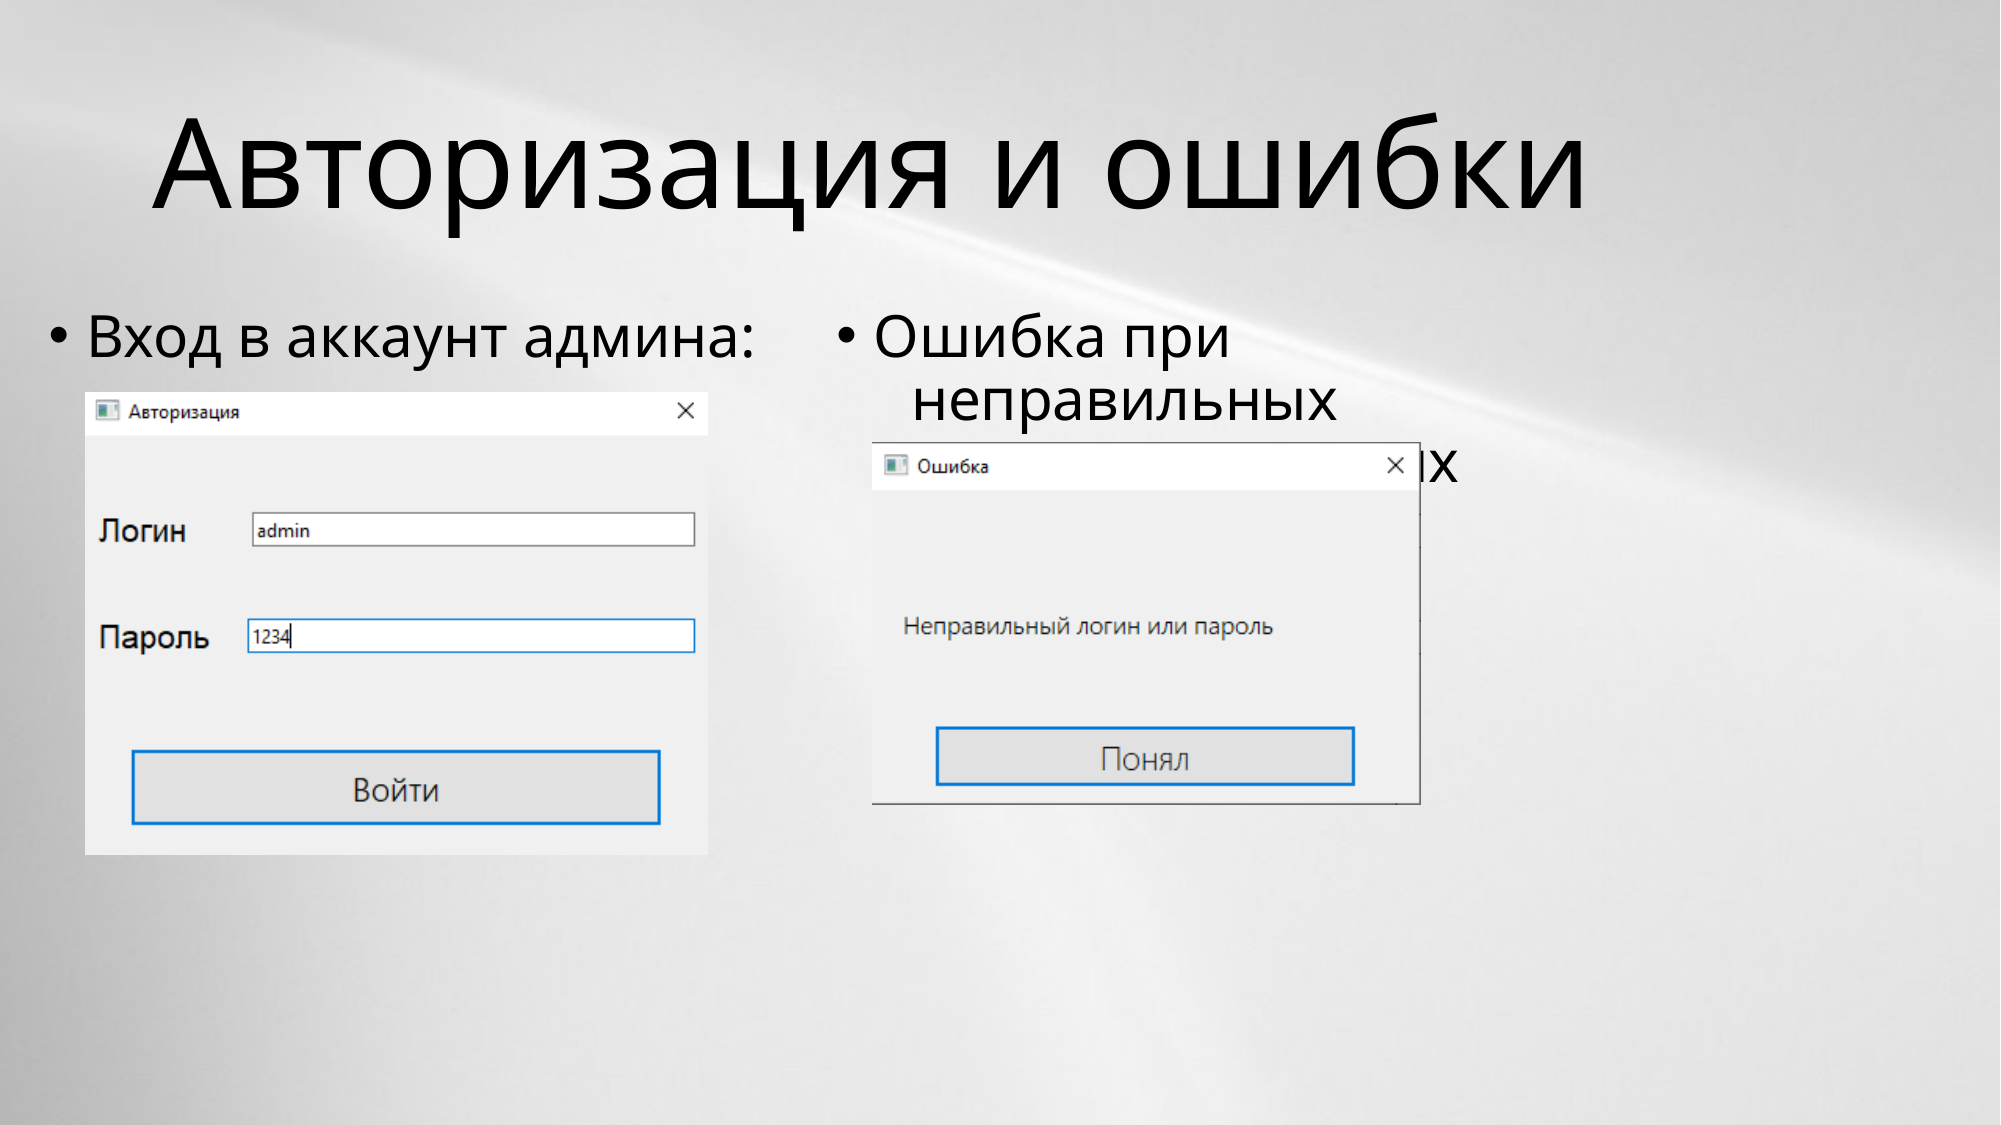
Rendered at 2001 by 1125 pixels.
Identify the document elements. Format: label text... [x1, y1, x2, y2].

list Ошибка при неправильных введенных данных [821, 299, 1672, 1014]
picture [0, 0, 2000, 1125]
title Авторизация и ошибки [137, 59, 1863, 278]
list Вход в аккаунт админа: [33, 299, 821, 1014]
